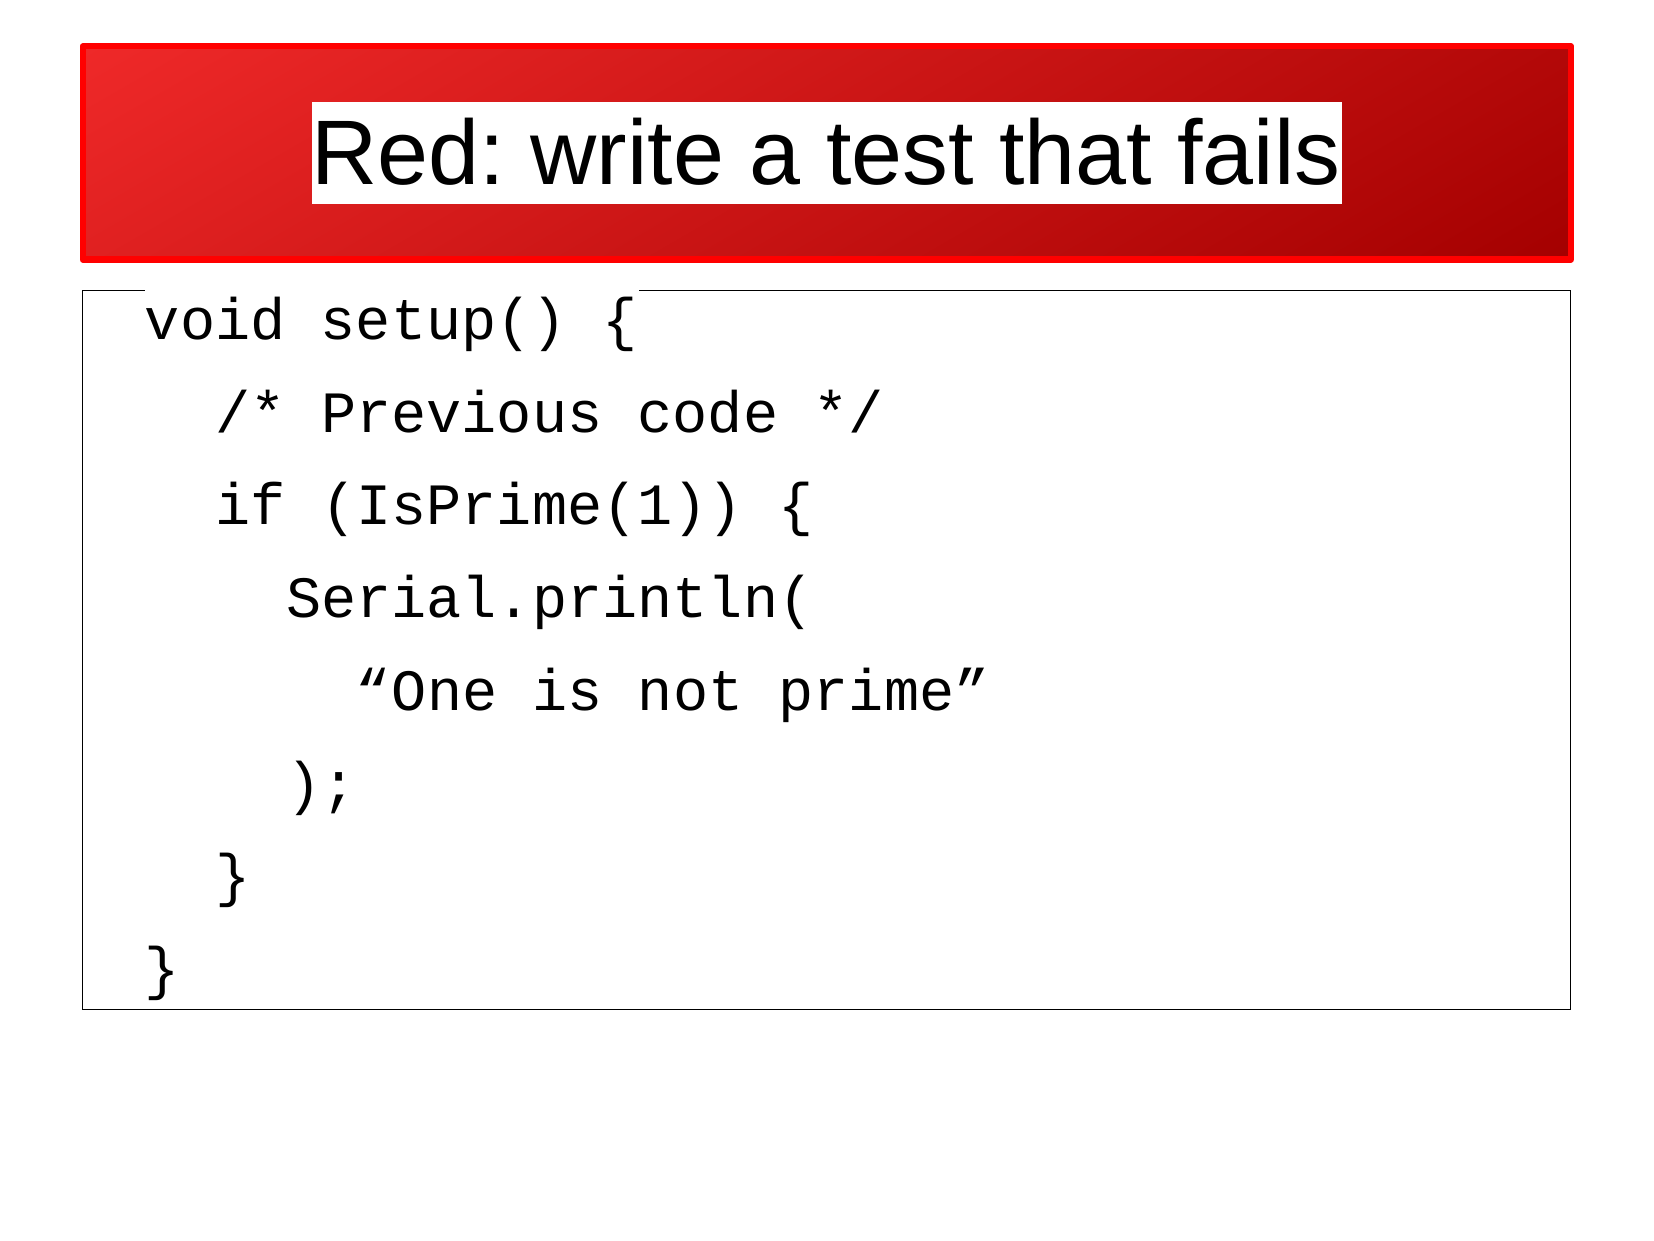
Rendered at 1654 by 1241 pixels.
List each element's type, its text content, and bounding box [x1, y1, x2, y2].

list void setup() { /* Previous code */ if (IsPrime(1)) { Serial.println( “One is not prime” ); } } [82, 290, 1571, 1010]
title Red: write a test that fails [82, 46, 1571, 260]
